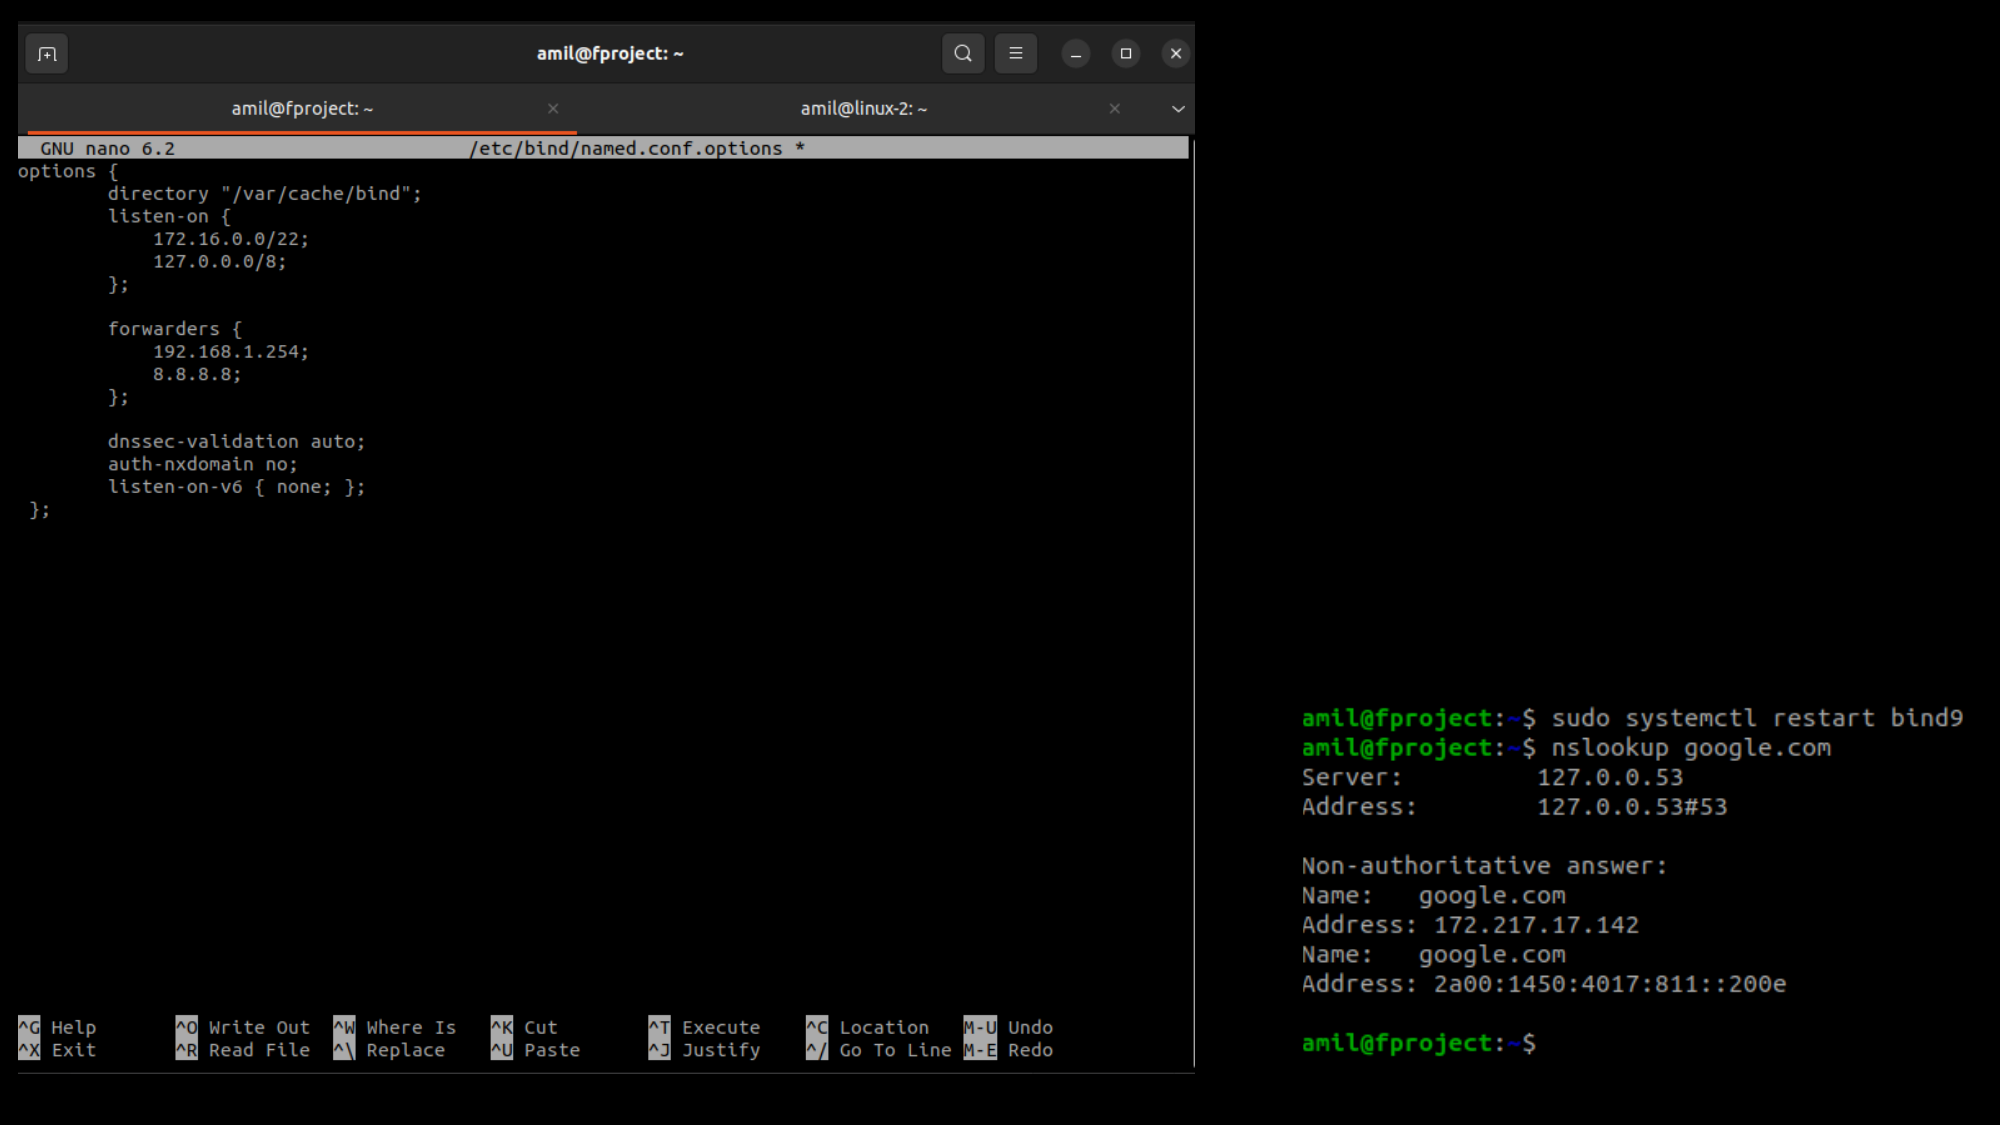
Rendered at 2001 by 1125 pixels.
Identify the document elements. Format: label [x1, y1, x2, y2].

picture [1303, 706, 2000, 1094]
picture [18, 21, 1195, 1074]
